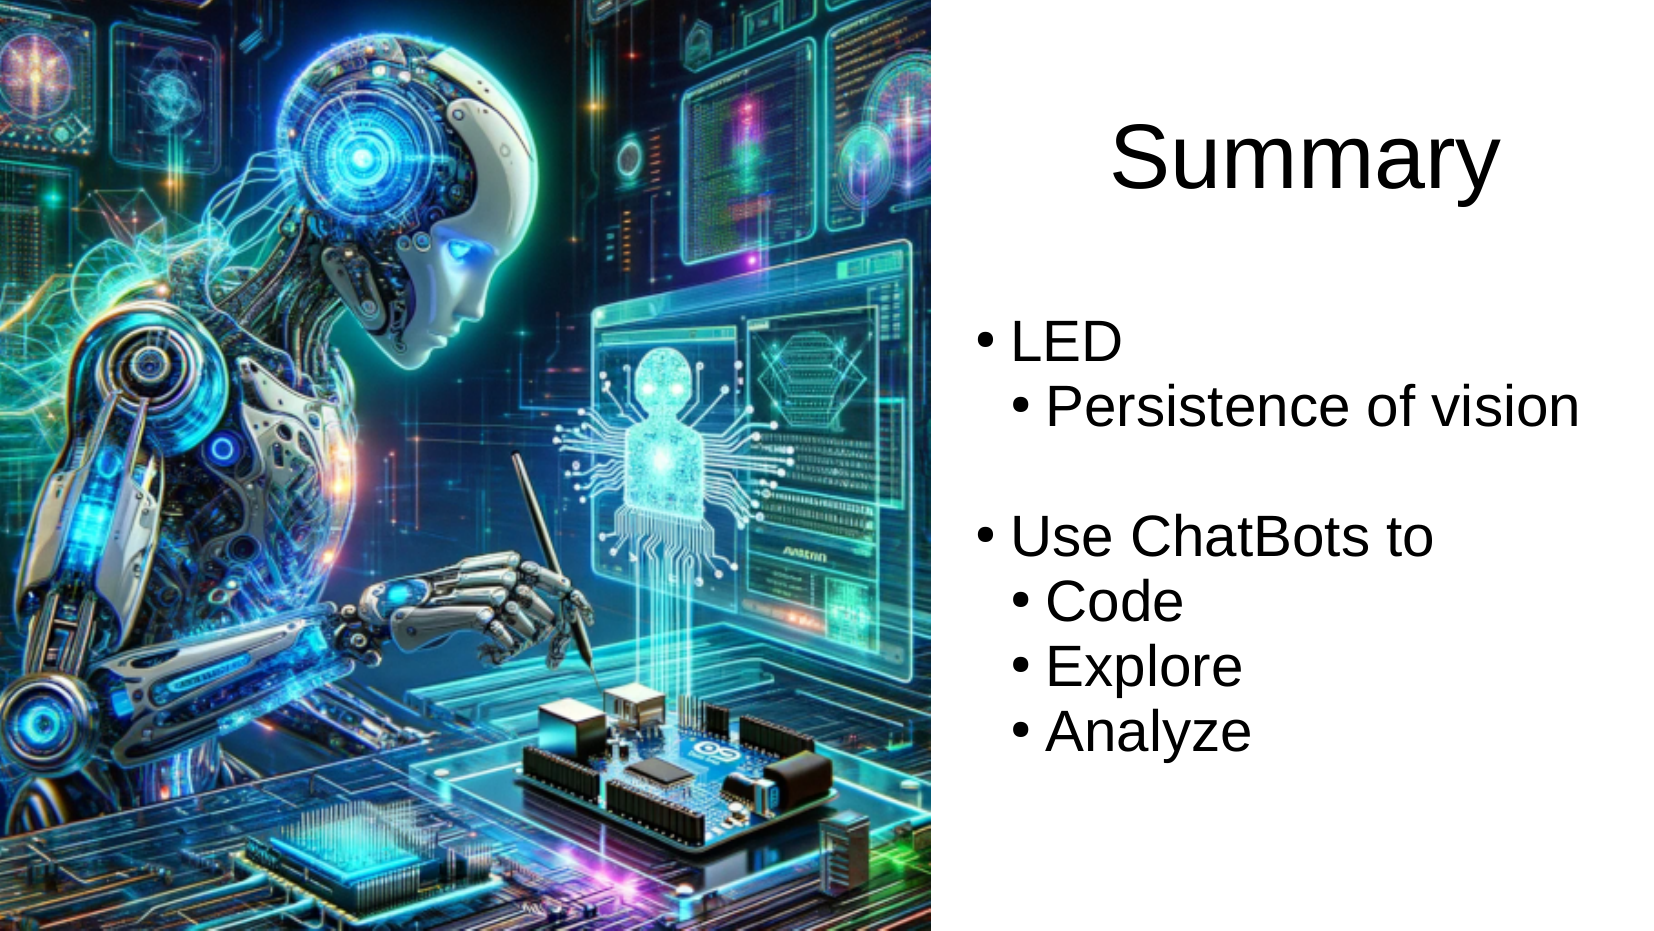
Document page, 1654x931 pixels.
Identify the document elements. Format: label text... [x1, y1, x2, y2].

title Summary [936, 53, 1651, 259]
picture [0, 0, 931, 931]
subtitle LED Persistence of vision Use ChatBots to Code Explore Analyze [975, 217, 1613, 855]
